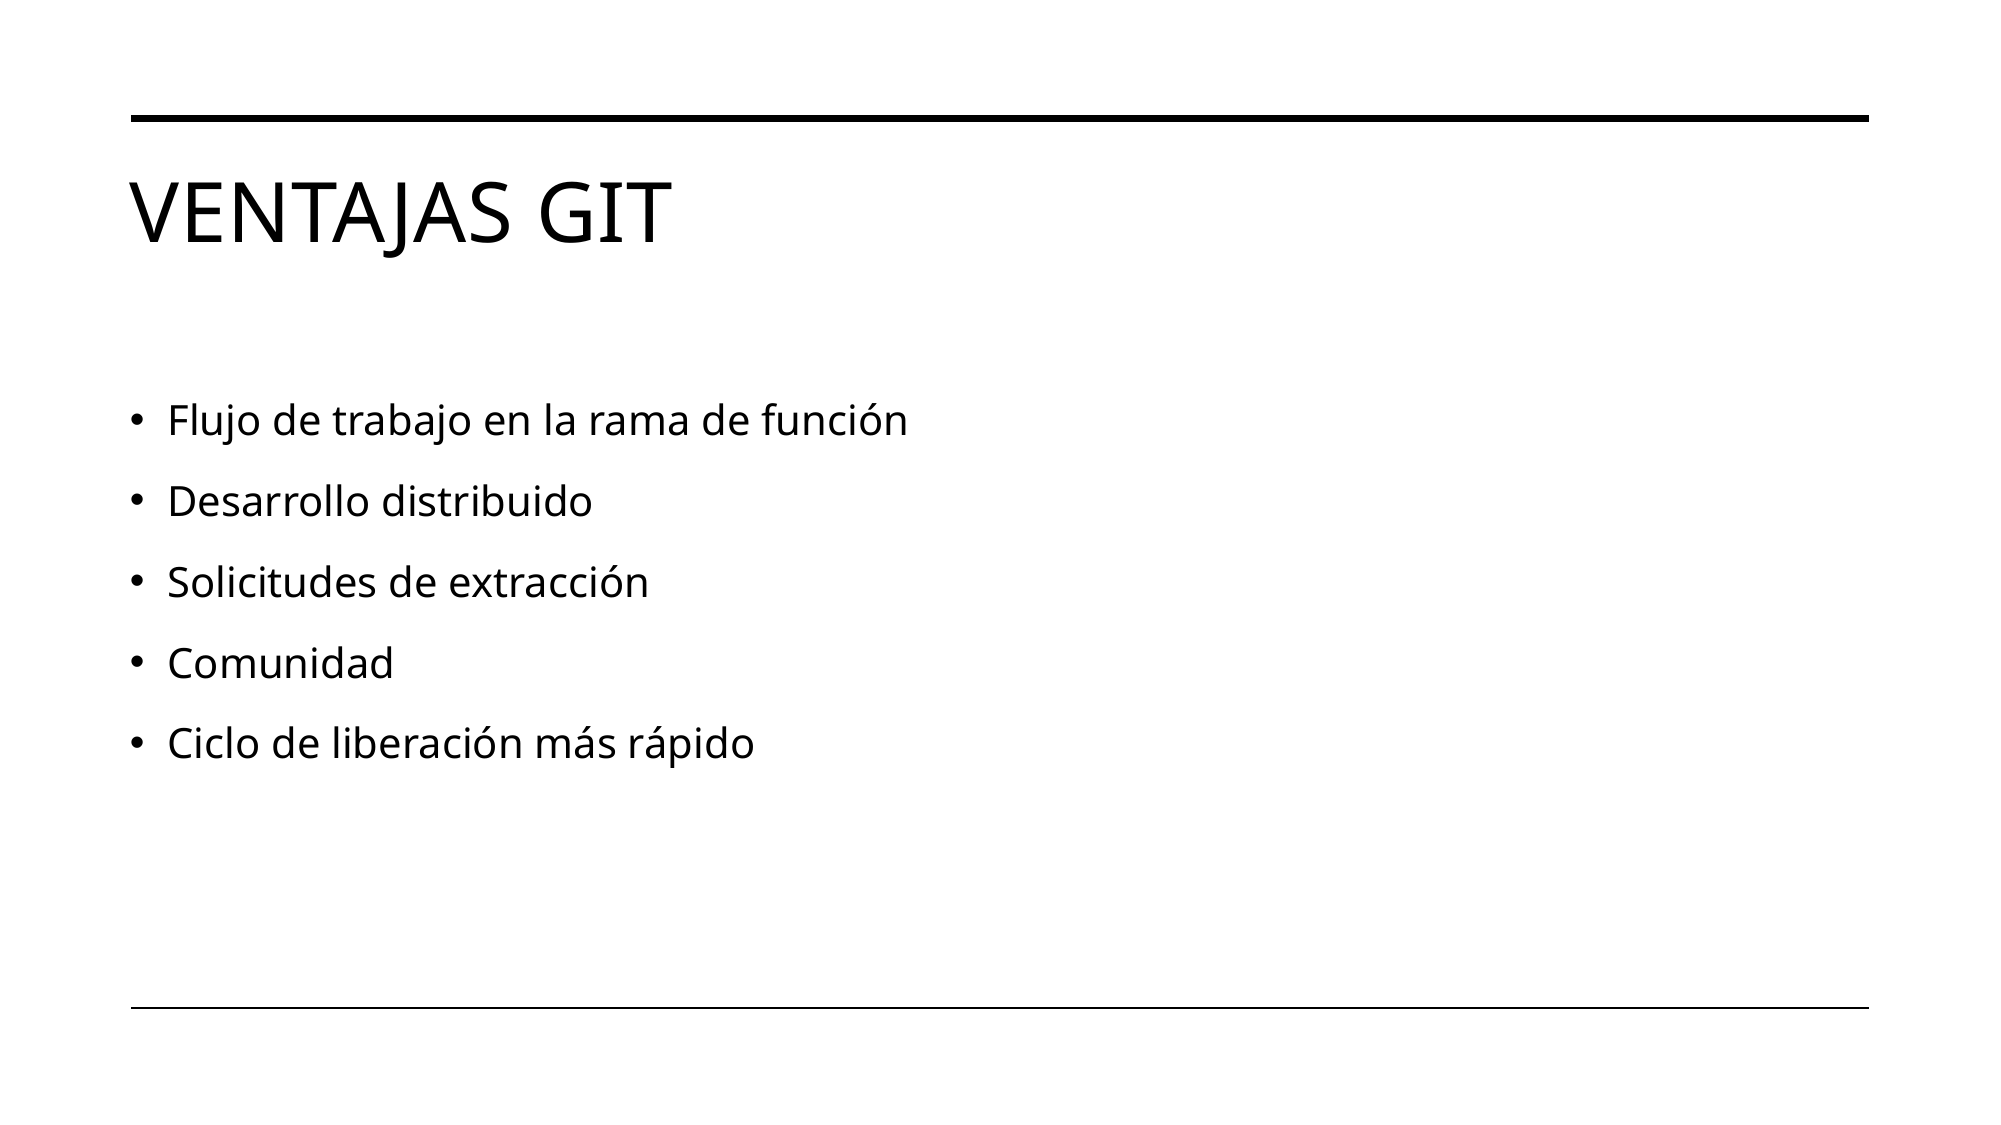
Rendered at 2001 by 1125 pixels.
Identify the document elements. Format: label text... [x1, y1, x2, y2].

list Flujo de trabajo en la rama de función Desarrollo distribuido Solicitudes de extracción Comunidad Ciclo de liberación más rápido [114, 376, 1869, 973]
title VENTAJAS GIT [114, 151, 1869, 376]
